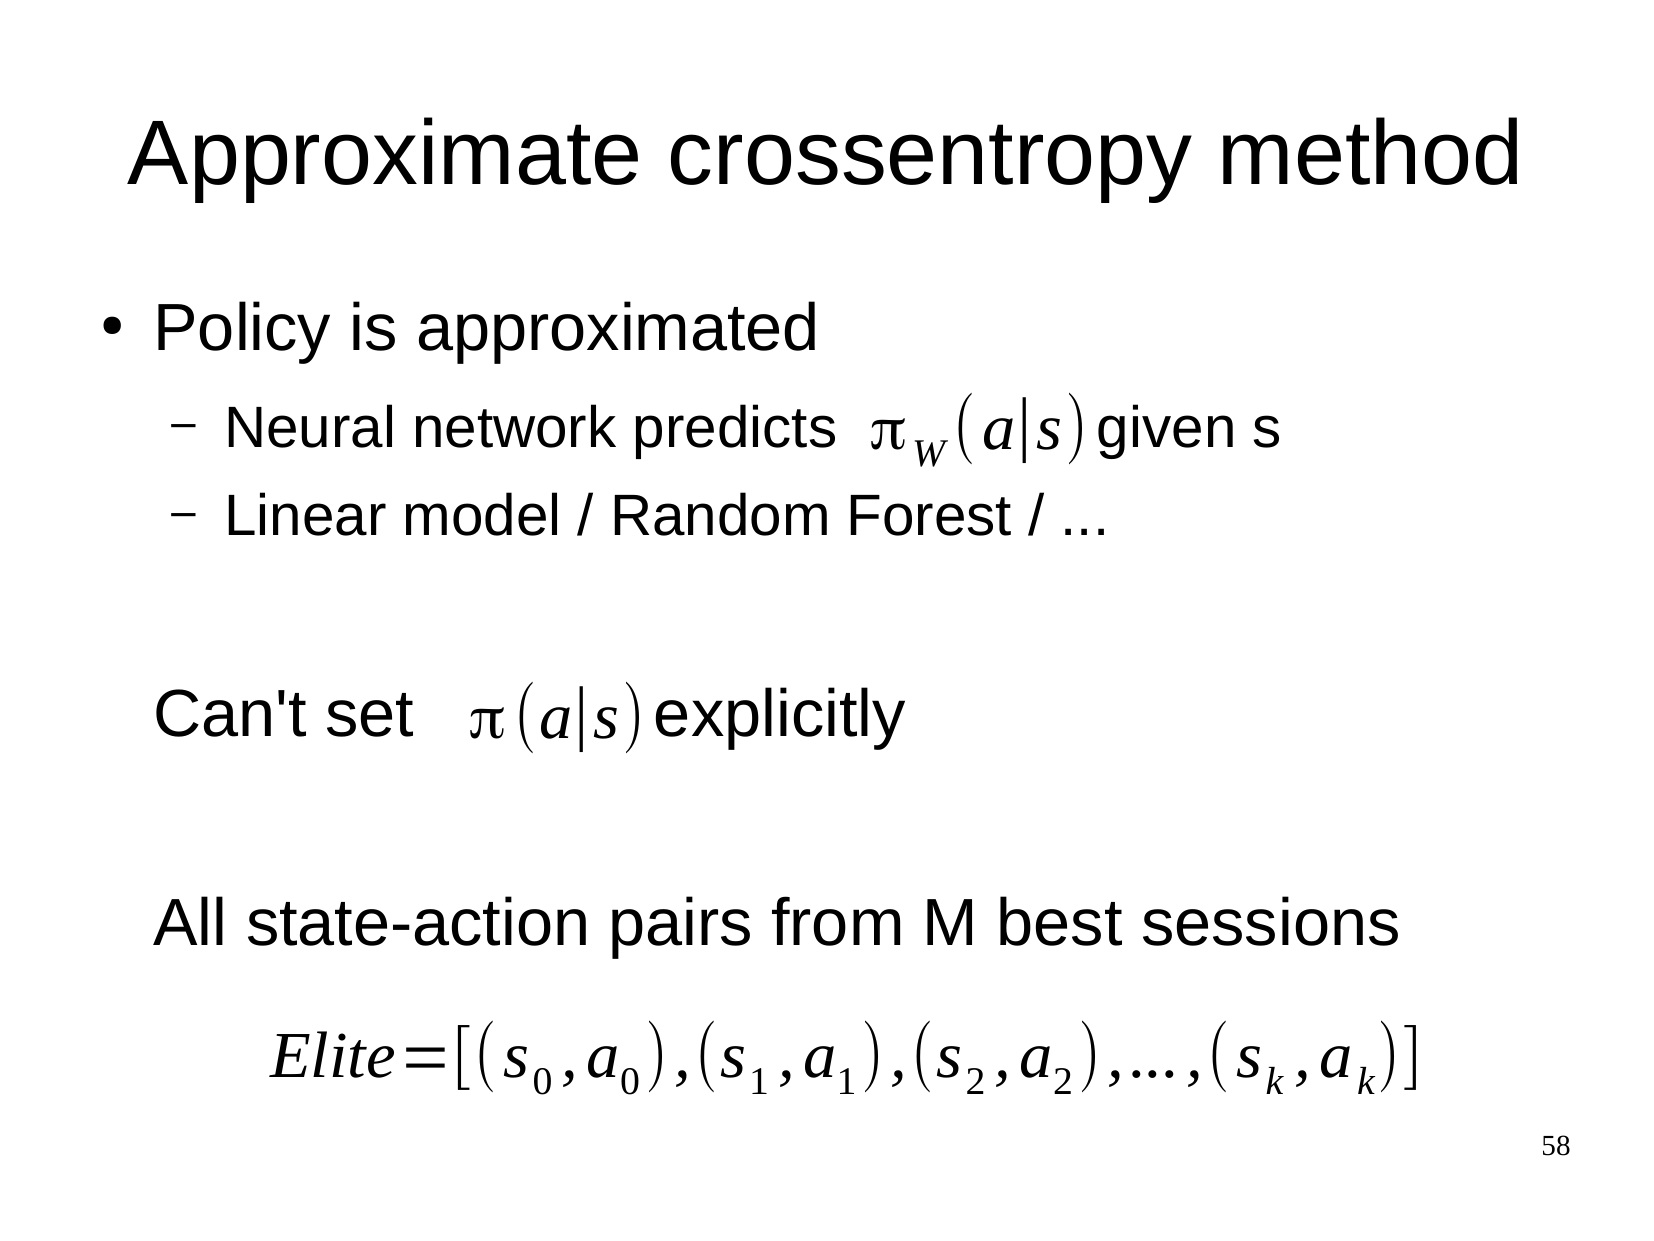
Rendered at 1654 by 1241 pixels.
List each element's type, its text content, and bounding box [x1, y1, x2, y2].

chart [853, 388, 1103, 473]
title Approximate crossentropy method [82, 49, 1571, 257]
list Policy is approximated Neural network predicts given s Linear model / Random Forest / ... Can't set explicitly All state-action pairs from M best sessions [82, 290, 1571, 1010]
chart [452, 677, 663, 757]
chart [249, 1016, 1439, 1102]
